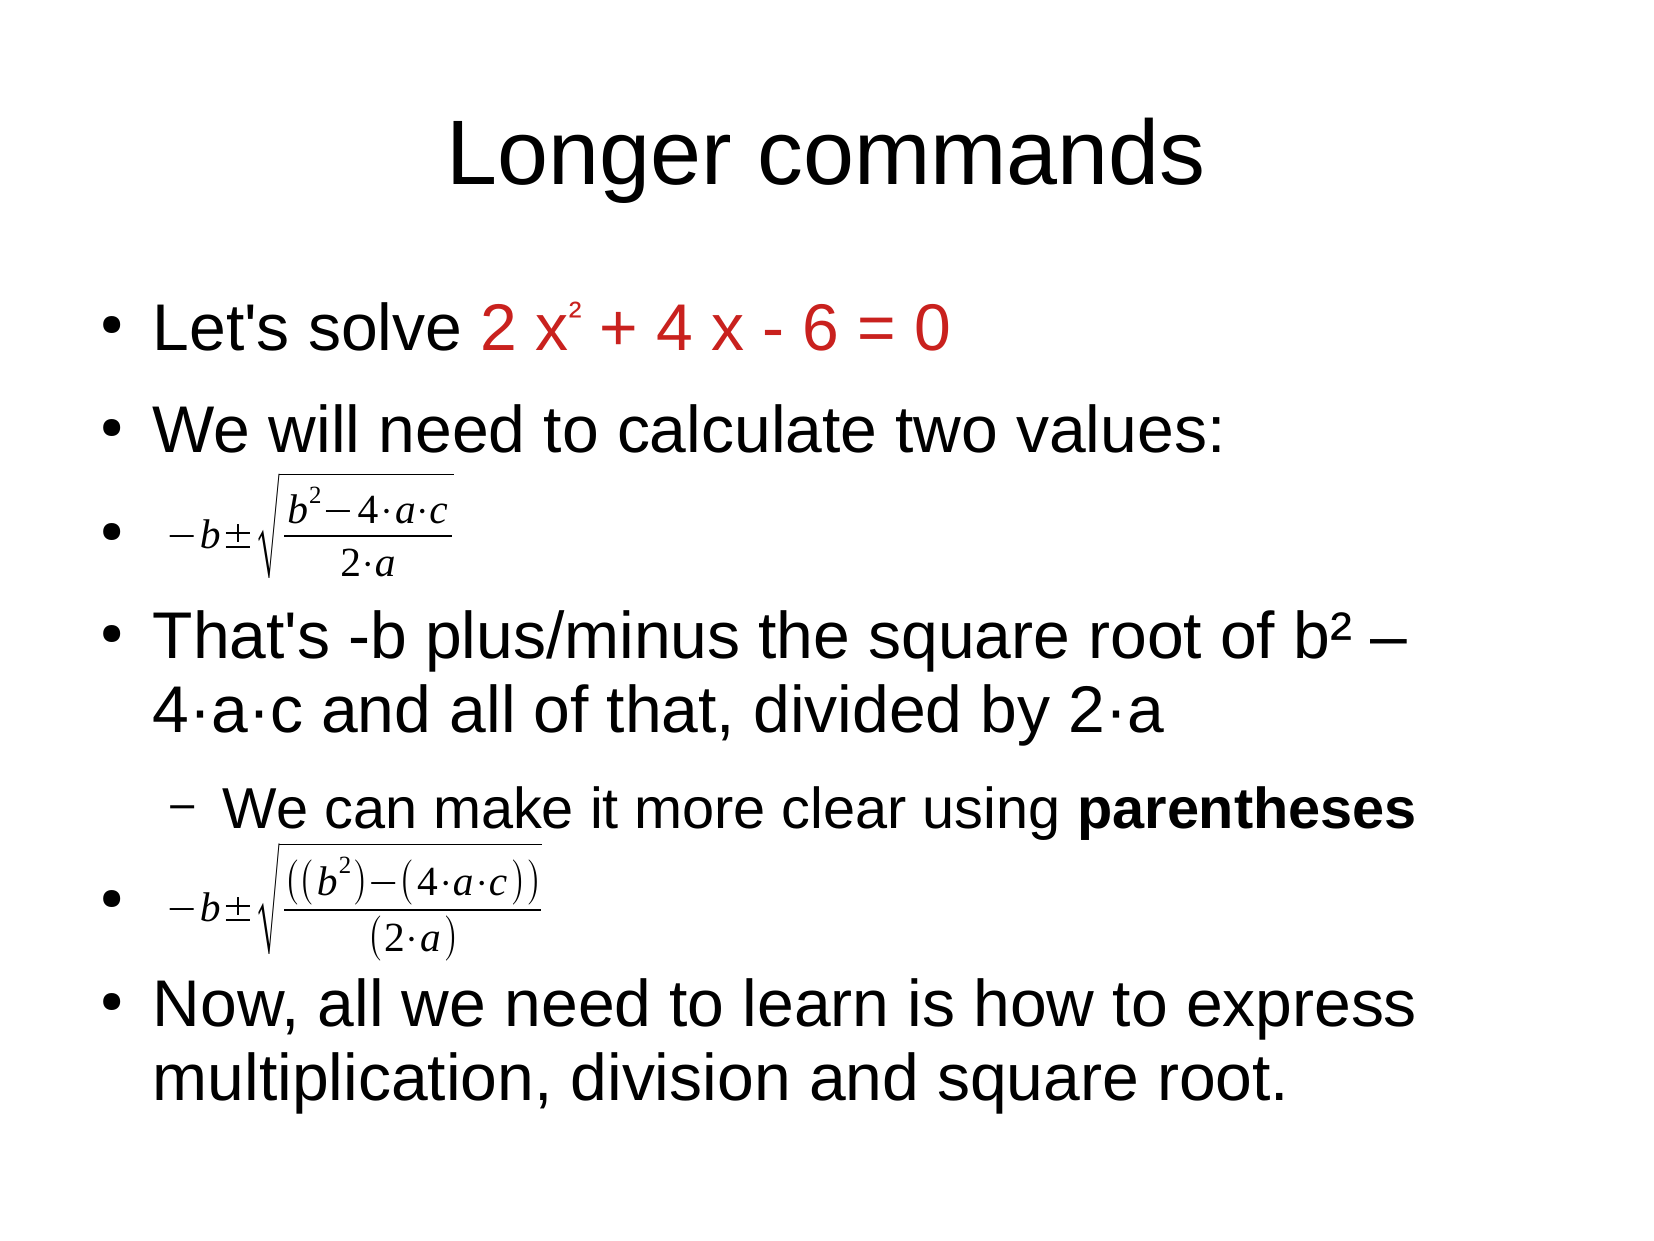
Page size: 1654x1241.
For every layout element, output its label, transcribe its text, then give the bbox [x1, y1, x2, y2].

chart [159, 842, 549, 964]
title Longer commands [82, 49, 1571, 257]
list Let's solve 2 x² + 4 x - 6 = 0 We will need to calculate two values: That's -b plus/minus the square root of b² – 4·a·c and all of that, divided by 2·a We can make it more clear using parentheses Now, all we need to learn is how to express multiplication, division and square root. [82, 290, 1571, 1123]
chart [159, 472, 461, 586]
